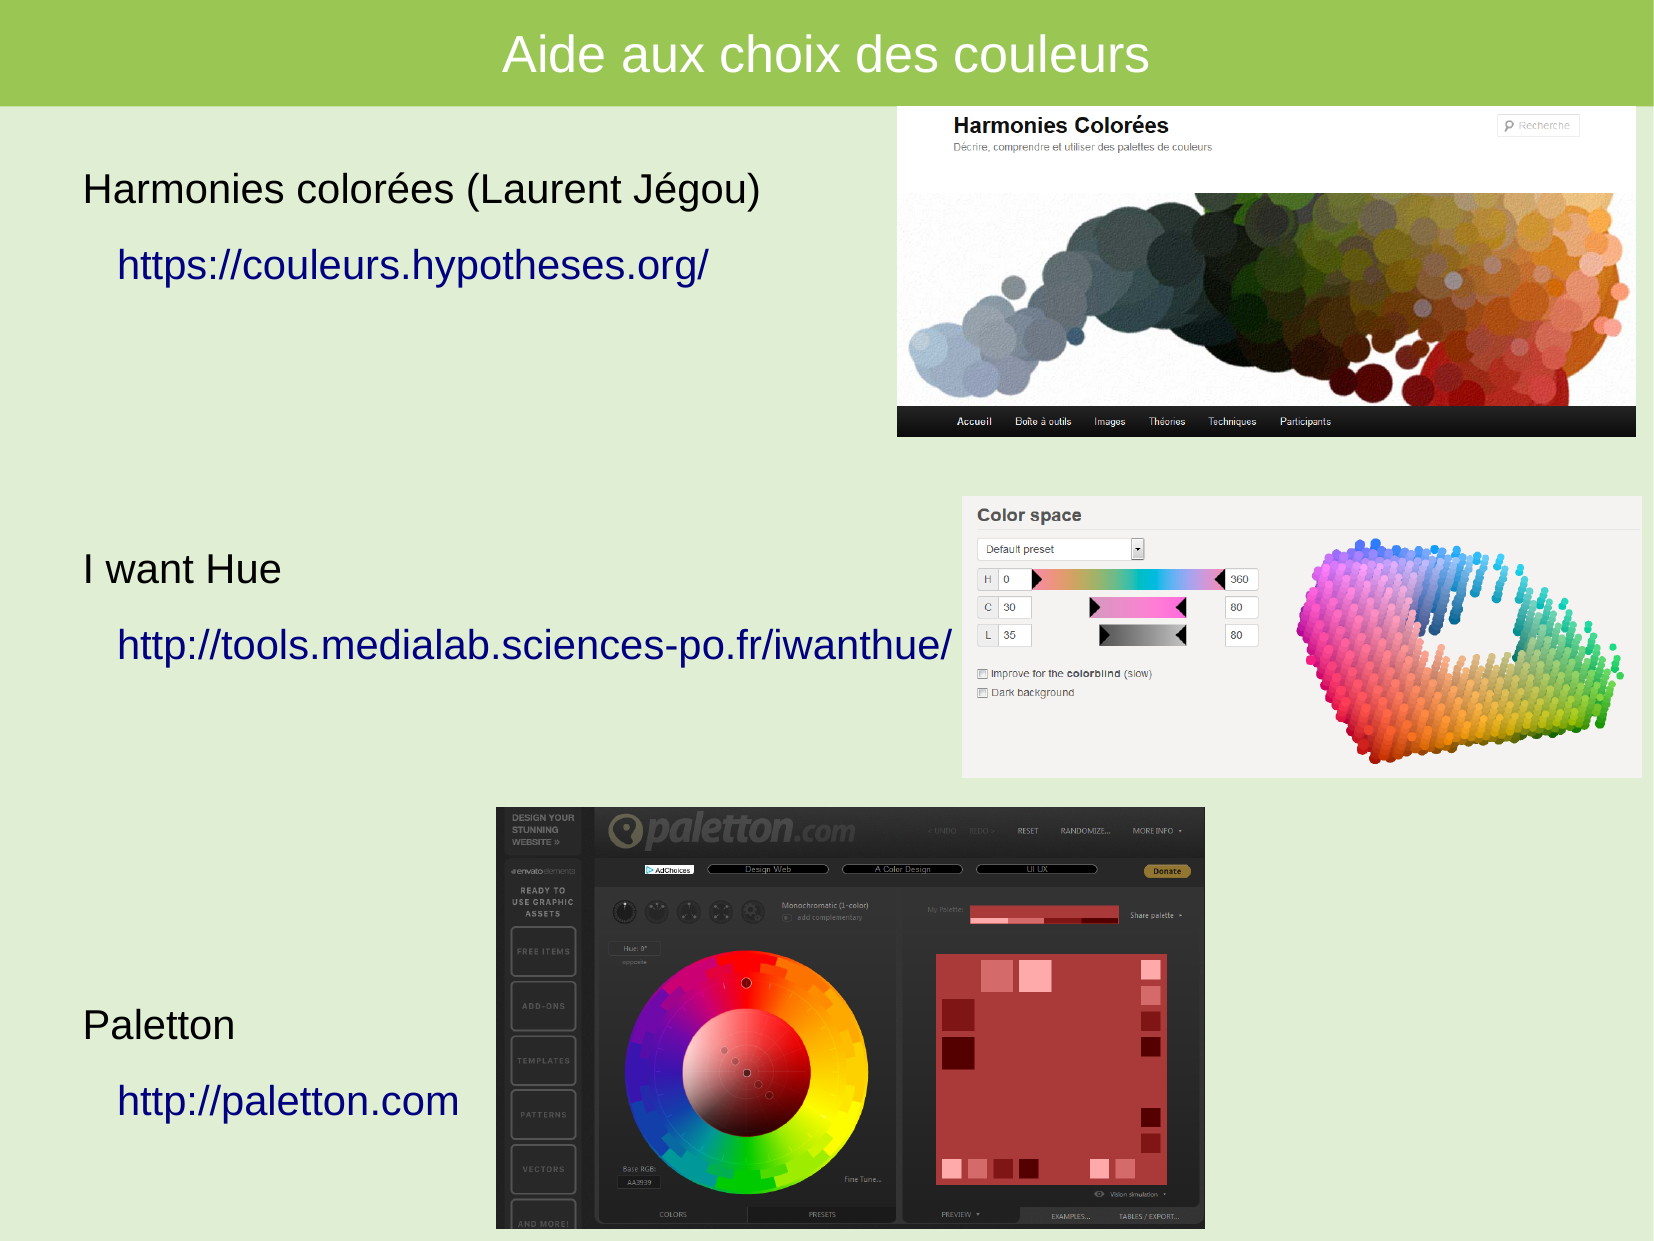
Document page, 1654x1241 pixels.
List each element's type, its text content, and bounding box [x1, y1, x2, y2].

picture [962, 496, 1642, 778]
list Harmonies colorées (Laurent Jégou) https://couleurs.hypotheses.org/ I want Hue http://tools.medialab.sciences-po.fr/iwanthue/ Paletton http://paletton.com [82, 165, 1571, 1193]
title Aide aux choix des couleurs [82, 19, 1571, 89]
picture [897, 106, 1636, 438]
picture [496, 807, 1205, 1229]
